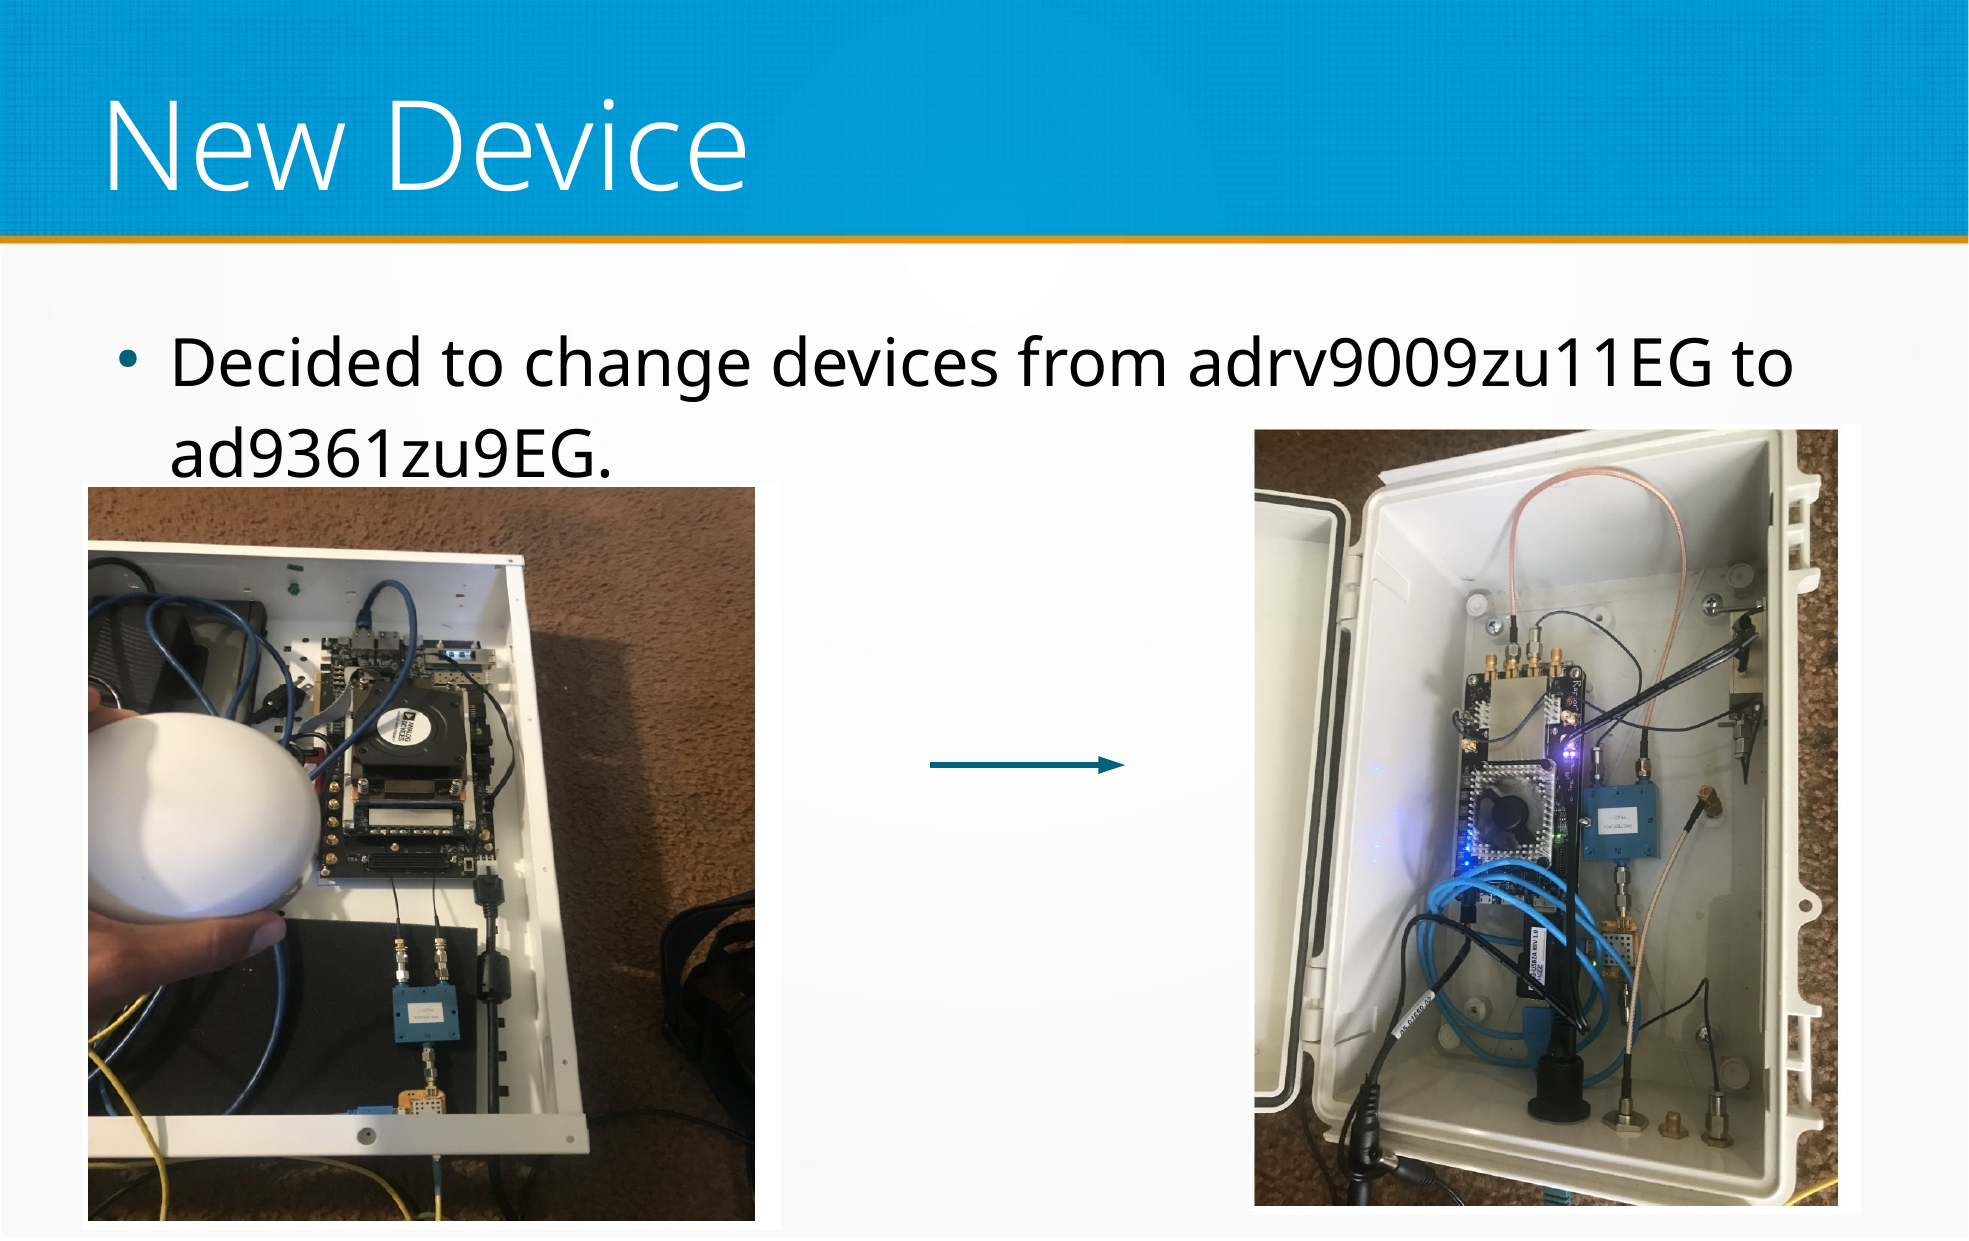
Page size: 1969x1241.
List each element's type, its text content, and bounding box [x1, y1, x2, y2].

picture [0, 233, 1969, 1241]
title New Device [98, 19, 1870, 227]
list Decided to change devices from adrv9009zu11EG to ad9361zu9EG. [98, 315, 1861, 1081]
